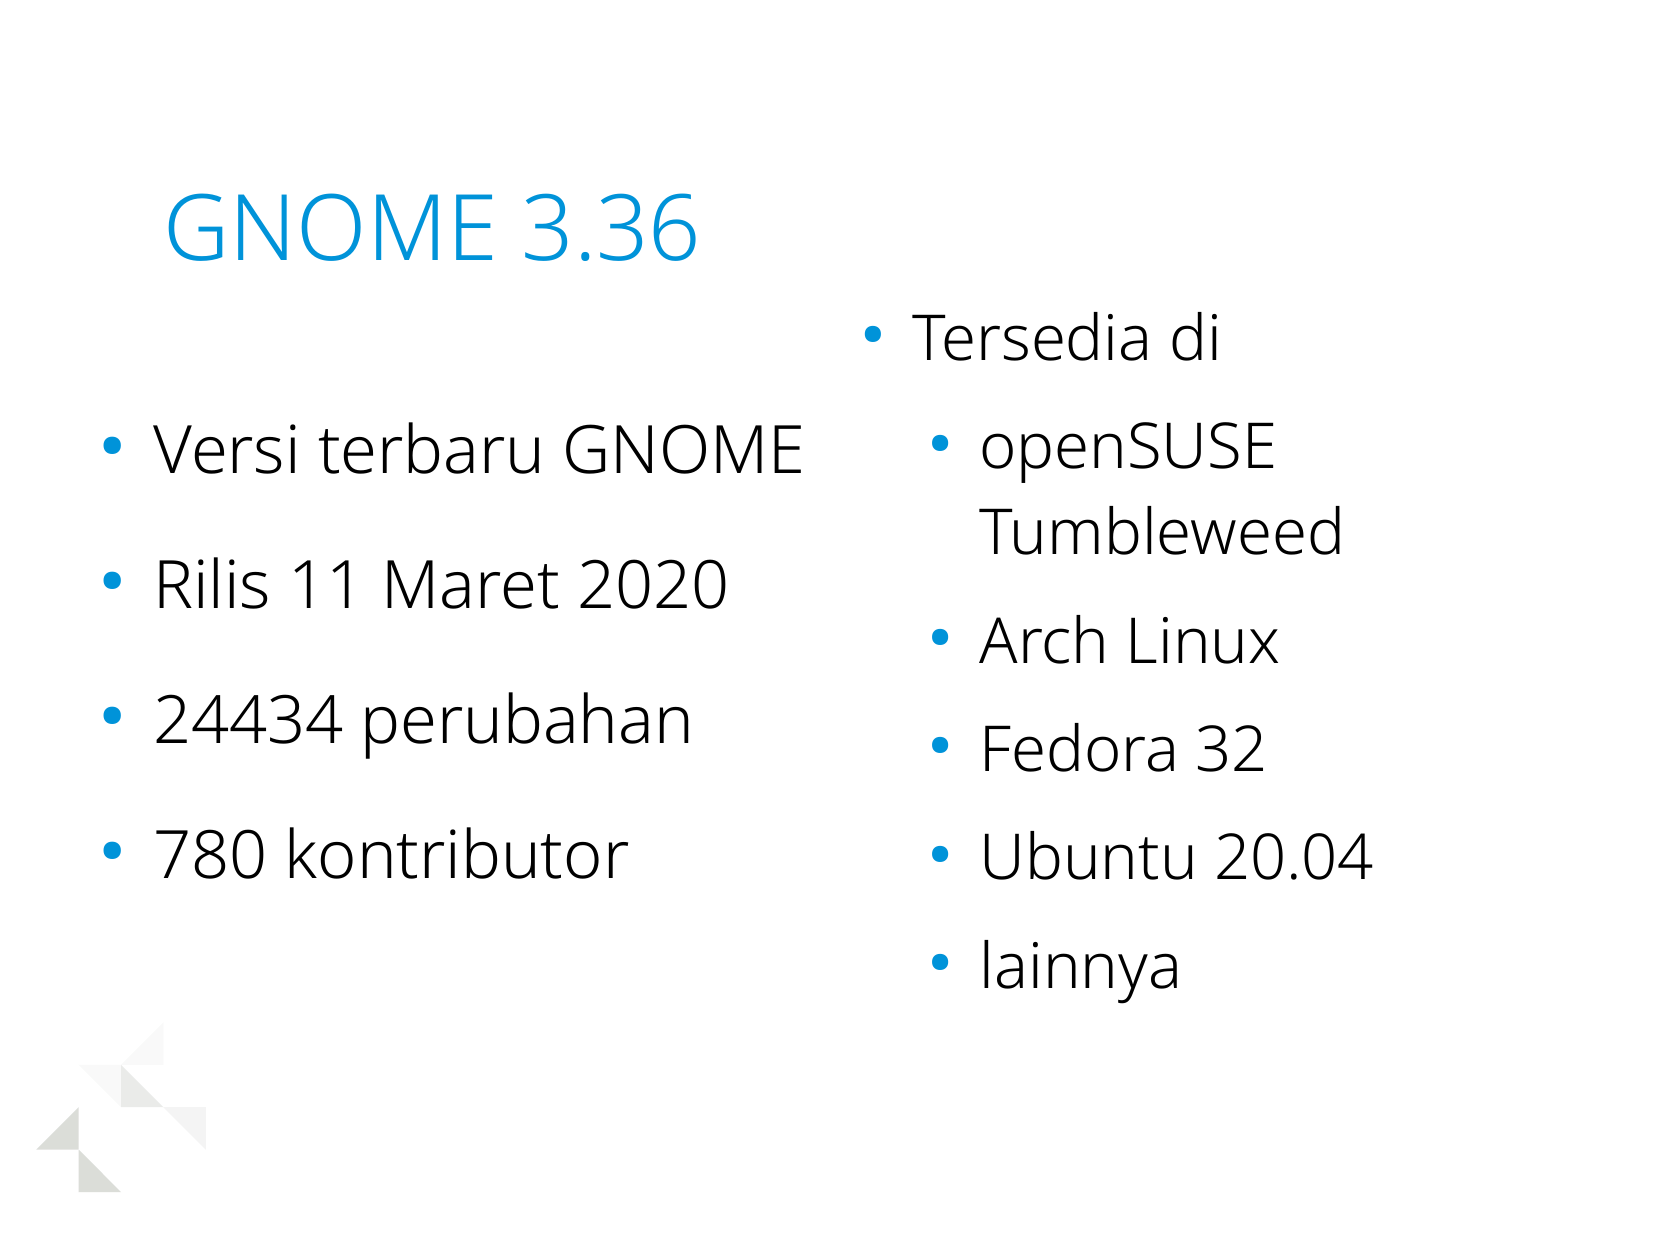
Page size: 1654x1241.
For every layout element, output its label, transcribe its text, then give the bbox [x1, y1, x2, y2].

list Tersedia di openSUSE Tumbleweed Arch Linux Fedora 32 Ubuntu 20.04 lainnya [844, 290, 1571, 1010]
list GNOME 3.36 [163, 135, 1484, 316]
list Versi terbaru GNOME Rilis 11 Maret 2020 24434 perubahan 780 kontributor [82, 290, 809, 1010]
